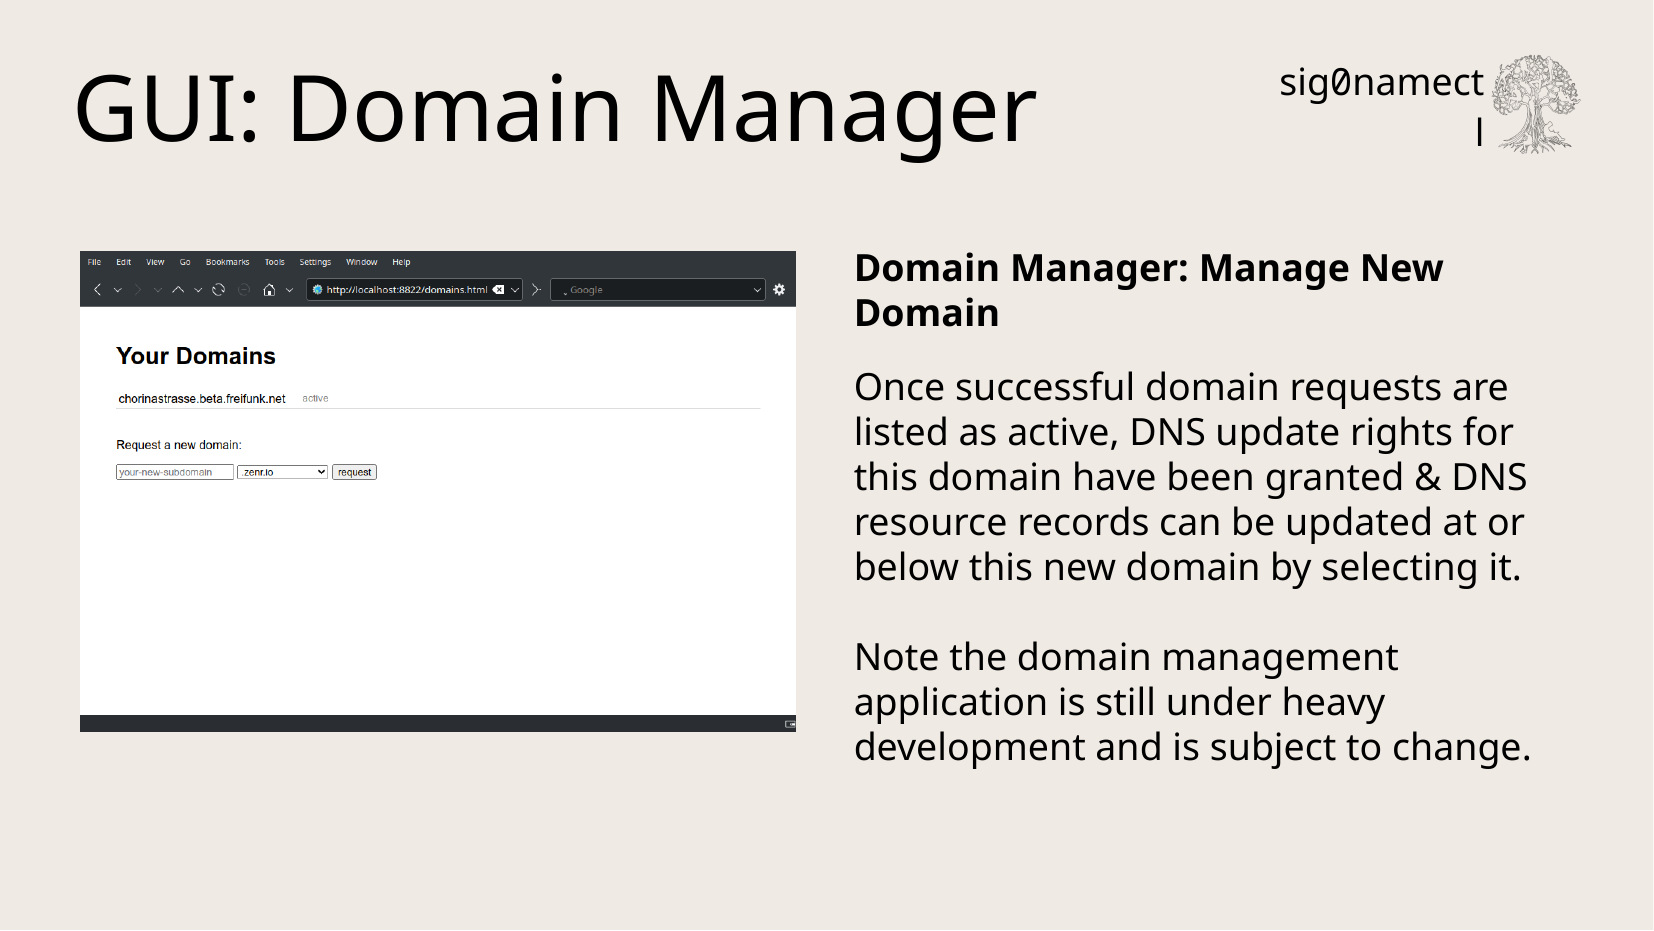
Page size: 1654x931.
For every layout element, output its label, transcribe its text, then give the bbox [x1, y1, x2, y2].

picture [80, 251, 796, 732]
picture [1489, 47, 1582, 160]
title sig0namectl [1269, 56, 1485, 156]
list Domain Manager: Manage New Domain Once successful domain requests are listed as active, DNS update rights for this domain have been granted & DNS resource records can be updated at or below this new domain by selecting it. Note the domain management application is still under heavy development and is subject to change. [853, 243, 1564, 806]
title GUI: Domain Manager [72, 46, 1562, 166]
